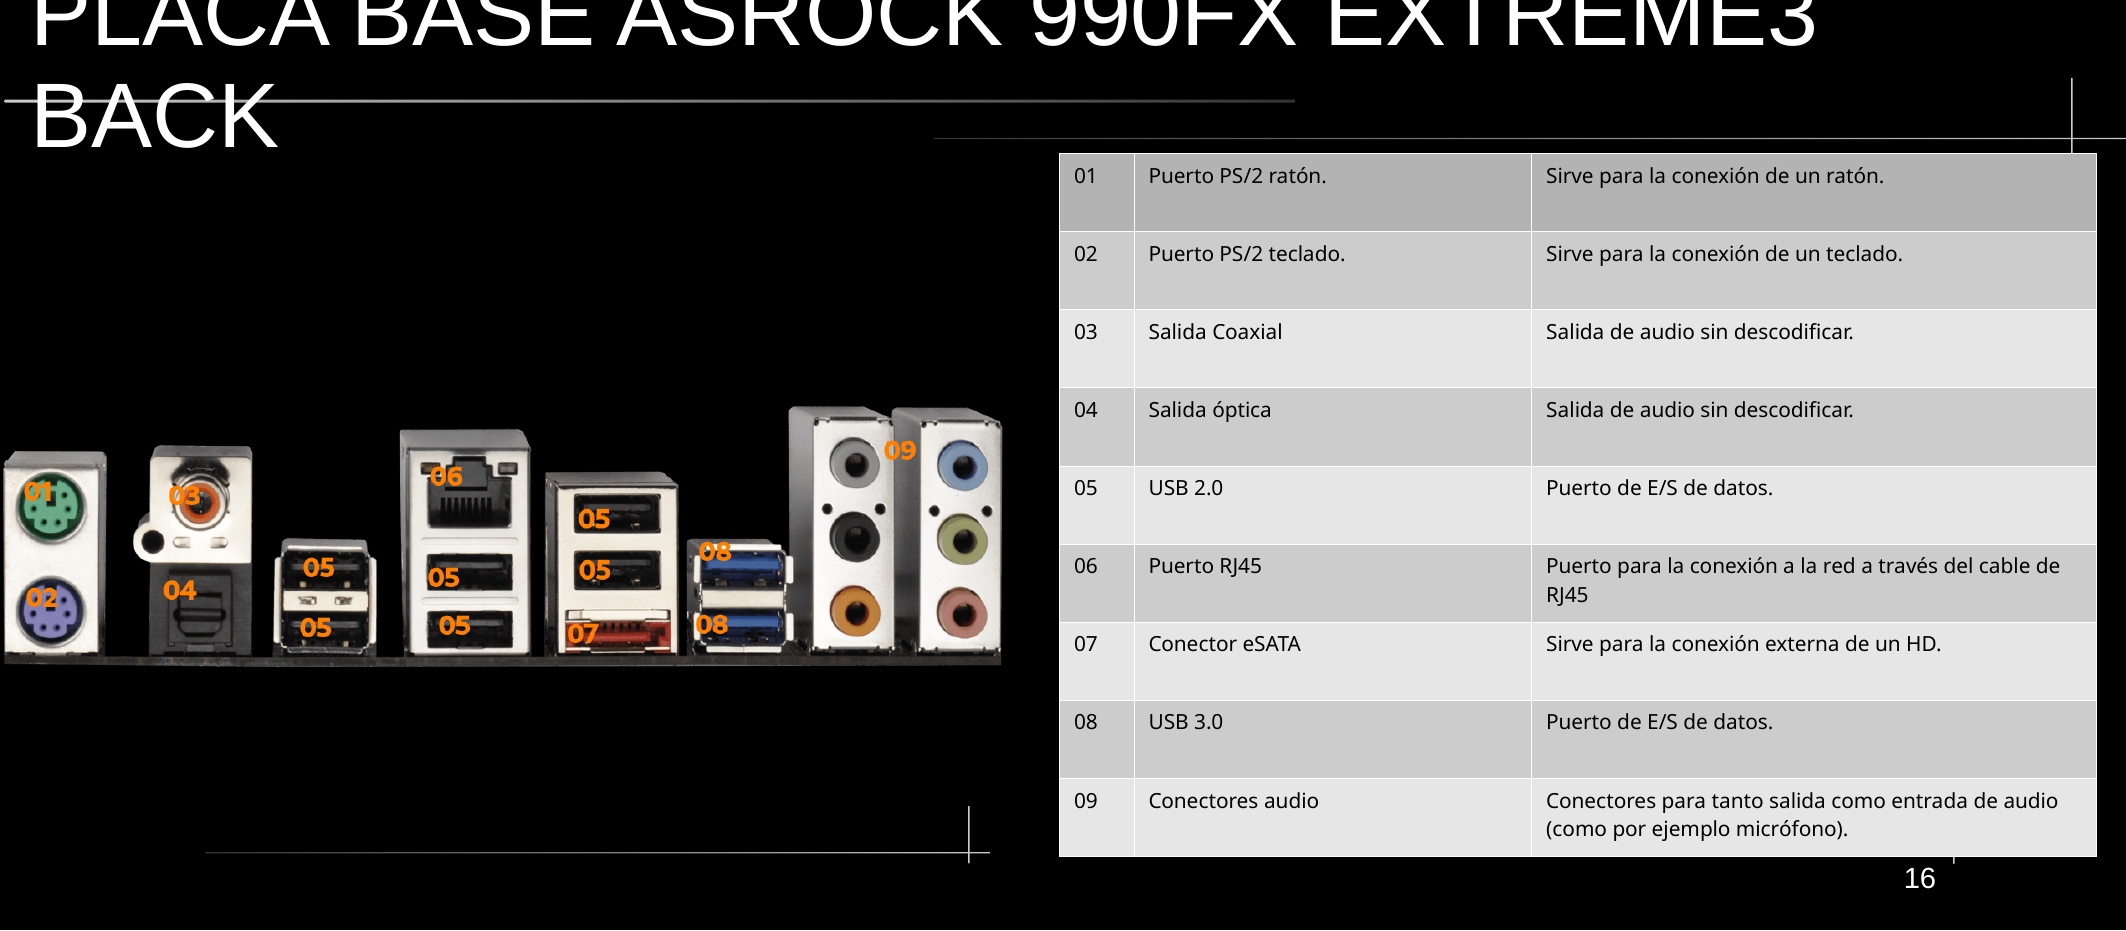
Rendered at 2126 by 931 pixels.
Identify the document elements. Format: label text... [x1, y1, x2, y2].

table_header Puerto PS/2 ratón. [1135, 154, 1531, 231]
table_cell Salida de audio sin descodificar. [1532, 310, 2096, 387]
table_cell 03 [1060, 310, 1134, 387]
table_cell 06 [1060, 545, 1134, 622]
table_cell 07 [1060, 623, 1134, 700]
table_cell Salida Coaxial [1135, 310, 1531, 387]
table_cell 04 [1060, 388, 1134, 466]
table_cell Salida de audio sin descodificar. [1532, 388, 2096, 466]
table_cell Conector eSATA [1135, 623, 1531, 700]
table_header Sirve para la conexión de un ratón. [1532, 154, 2096, 231]
table_cell 09 [1060, 779, 1134, 856]
table_cell 02 [1060, 232, 1134, 309]
table_cell Puerto para la conexión a la red a través del cable de RJ45 [1532, 545, 2096, 622]
table_cell Conectores audio [1135, 779, 1531, 856]
table_cell Salida óptica [1135, 388, 1531, 466]
table_cell USB 3.0 [1135, 701, 1531, 778]
title PLACA BASE ASROCK 990FX EXTREME3 BACK [30, 2, 2043, 128]
table_cell Puerto de E/S de datos. [1532, 467, 2096, 544]
table_cell Puerto de E/S de datos. [1532, 701, 2096, 778]
table_cell Conectores para tanto salida como entrada de audio (como por ejemplo micrófono). [1532, 779, 2096, 856]
table_header 01 [1060, 154, 1134, 231]
table_cell Puerto PS/2 teclado. [1135, 232, 1531, 309]
picture [0, 118, 1004, 931]
table_cell USB 2.0 [1135, 467, 1531, 544]
table_cell 05 [1060, 467, 1134, 544]
table_cell Sirve para la conexión de un teclado. [1532, 232, 2096, 309]
table_cell 08 [1060, 701, 1134, 778]
table_cell Sirve para la conexión externa de un HD. [1532, 623, 2096, 700]
table_cell Puerto RJ45 [1135, 545, 1531, 622]
